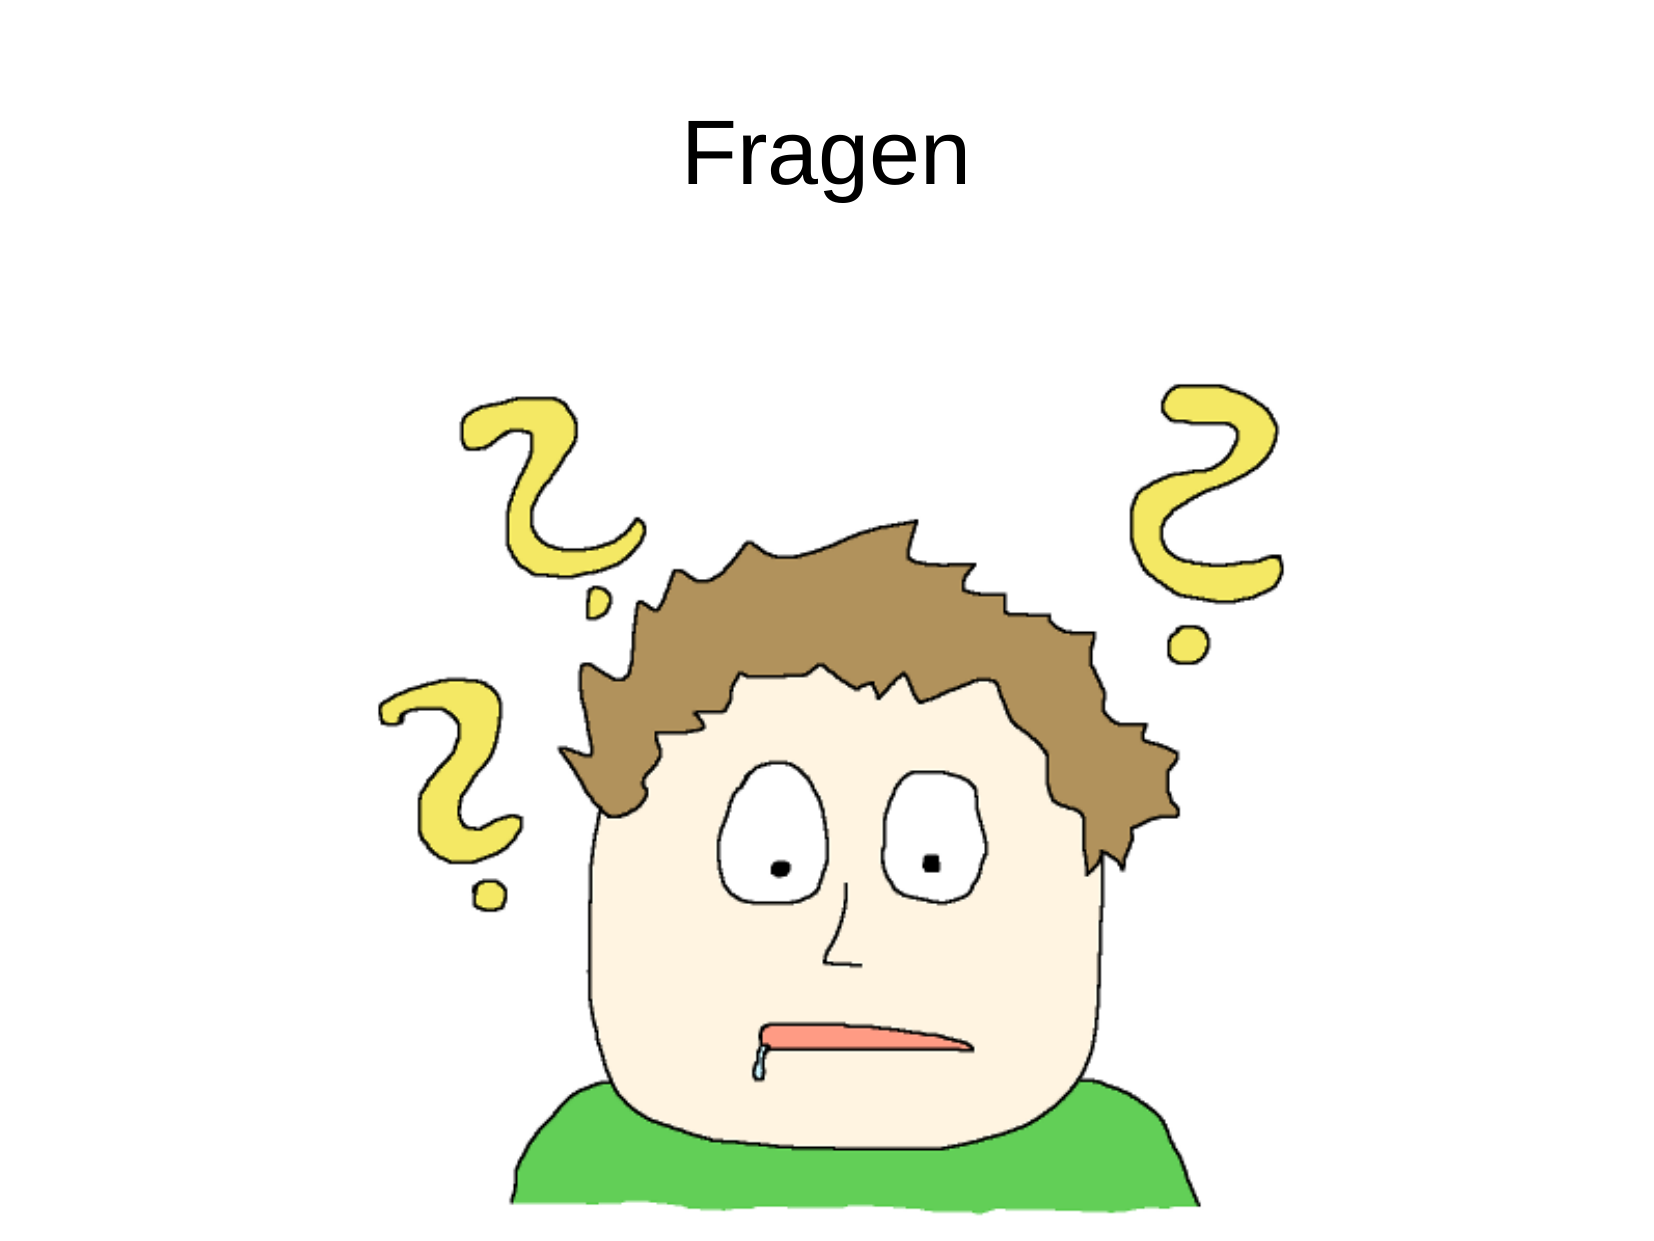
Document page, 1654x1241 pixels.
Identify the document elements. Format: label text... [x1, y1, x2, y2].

title Fragen [82, 49, 1571, 257]
picture [296, 279, 1390, 1241]
